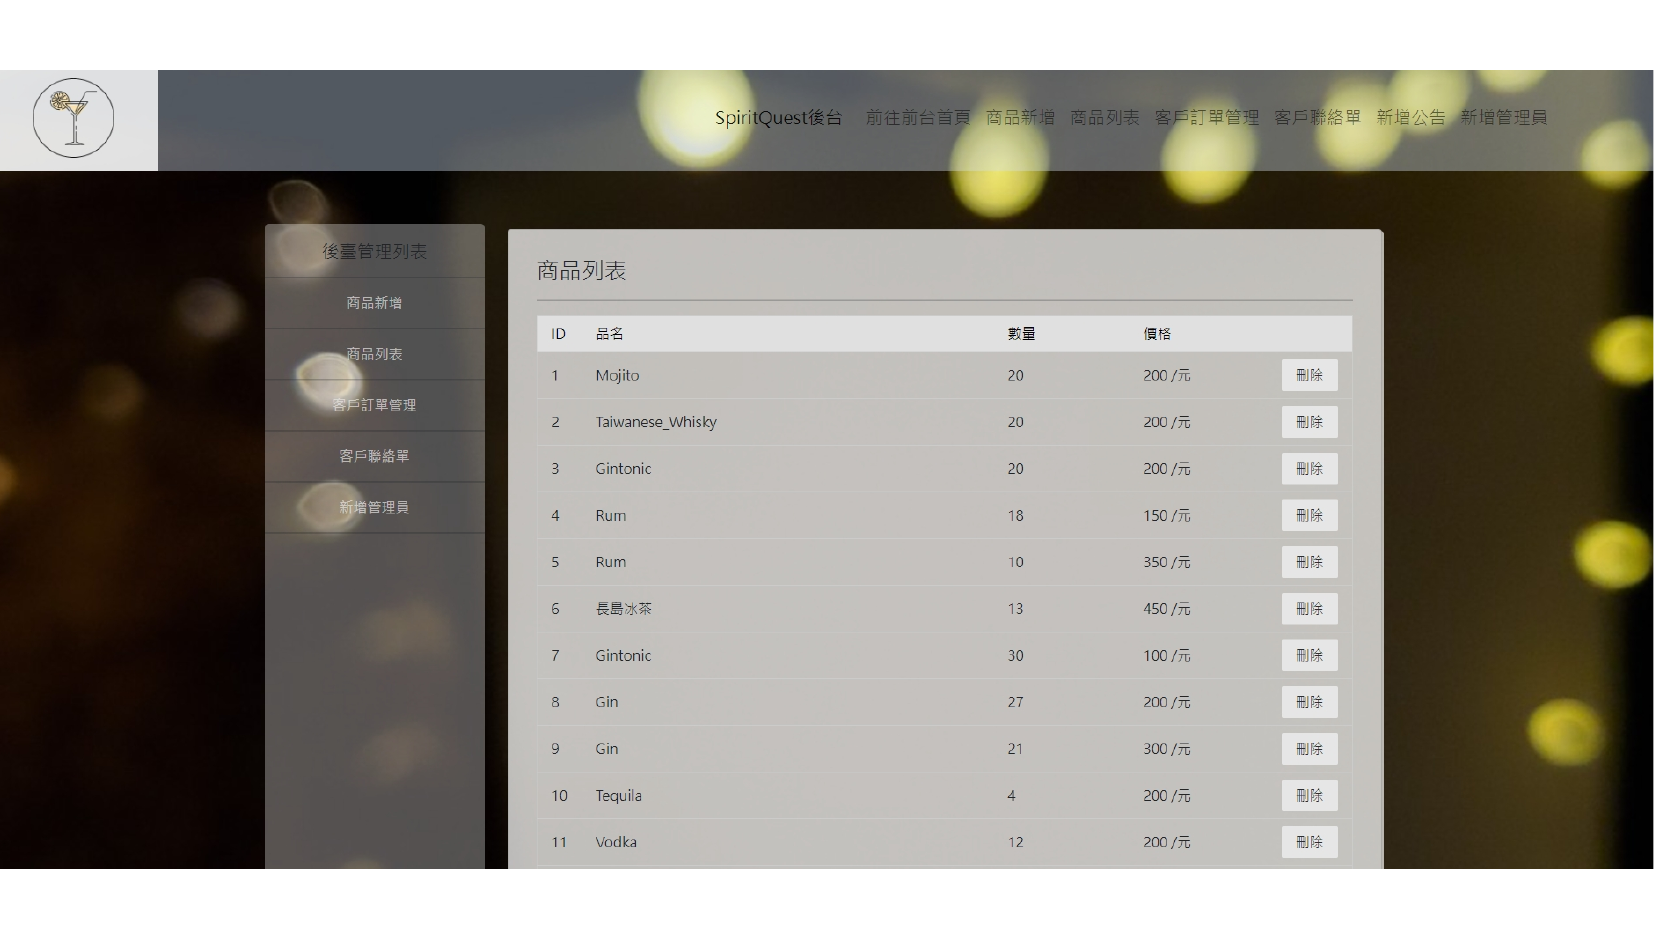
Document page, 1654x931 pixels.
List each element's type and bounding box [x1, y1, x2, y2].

picture [0, 70, 1654, 869]
